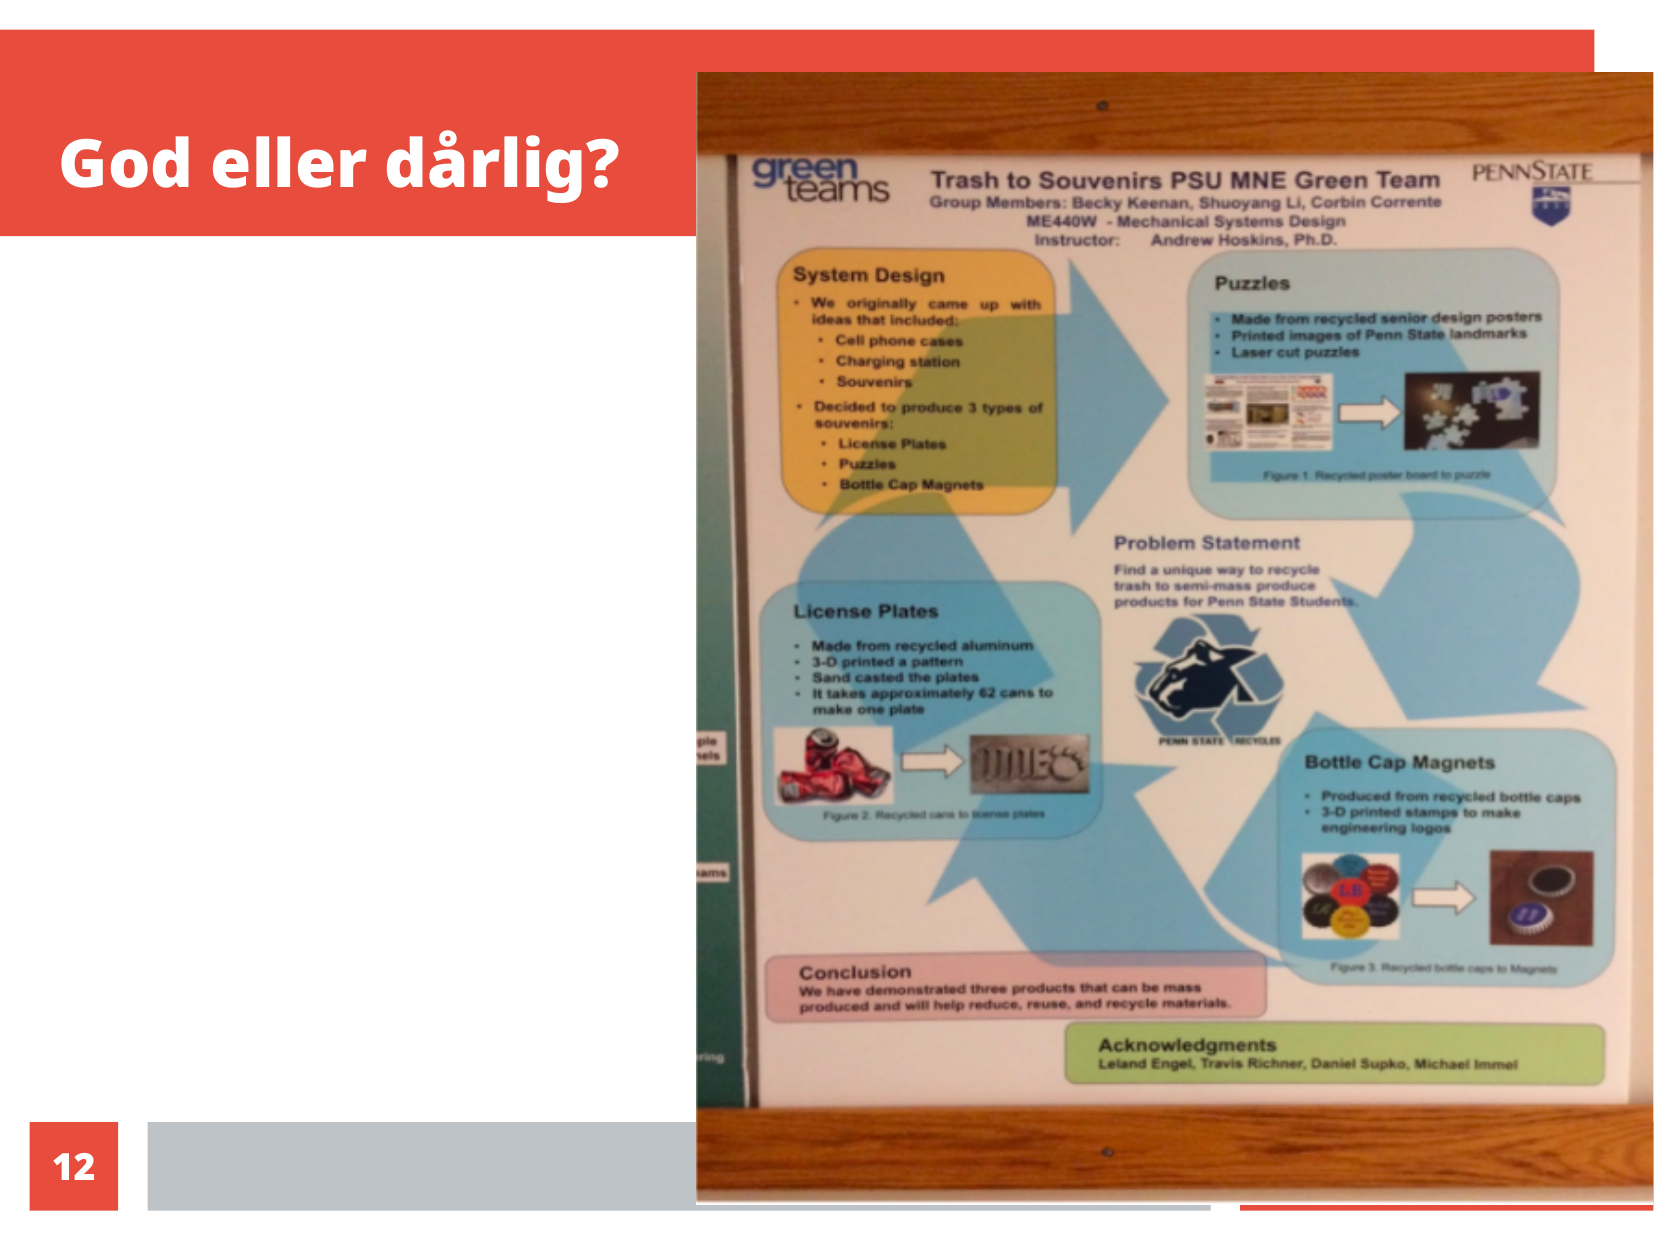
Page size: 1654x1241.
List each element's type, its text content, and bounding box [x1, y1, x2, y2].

picture [696, 72, 1654, 1205]
title God eller dårlig? [59, 59, 1595, 207]
